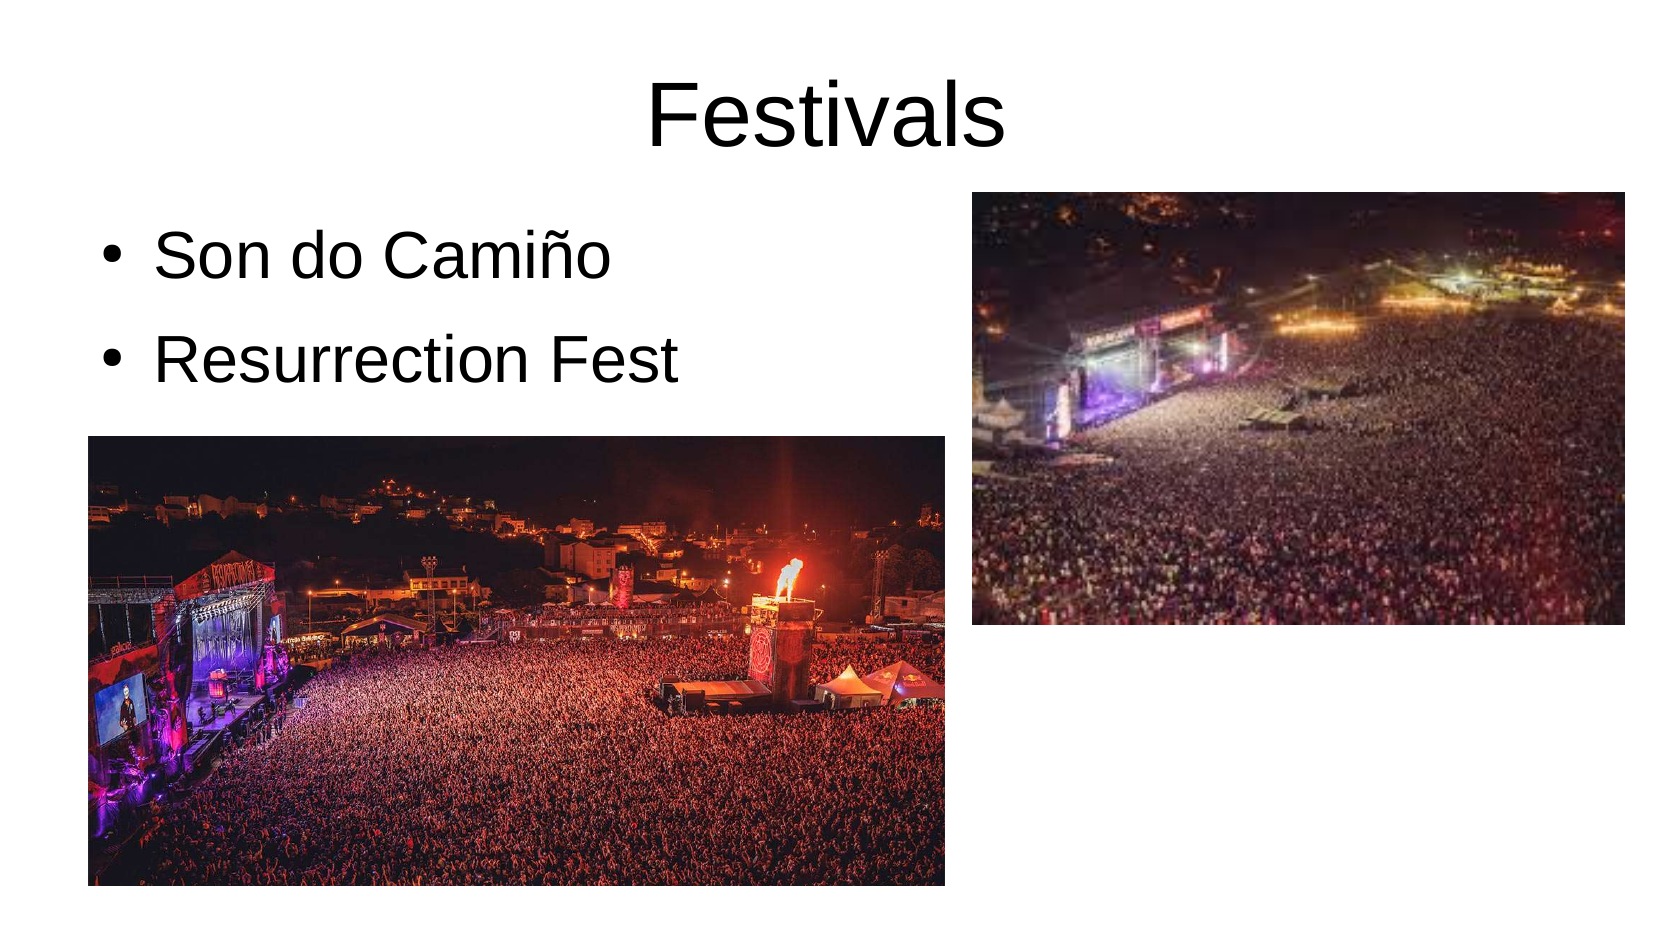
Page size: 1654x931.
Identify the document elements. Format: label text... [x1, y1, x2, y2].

picture [88, 436, 945, 886]
list Son do Camiño Resurrection Fest [82, 217, 1571, 758]
title Festivals [82, 37, 1571, 193]
picture [972, 192, 1625, 625]
